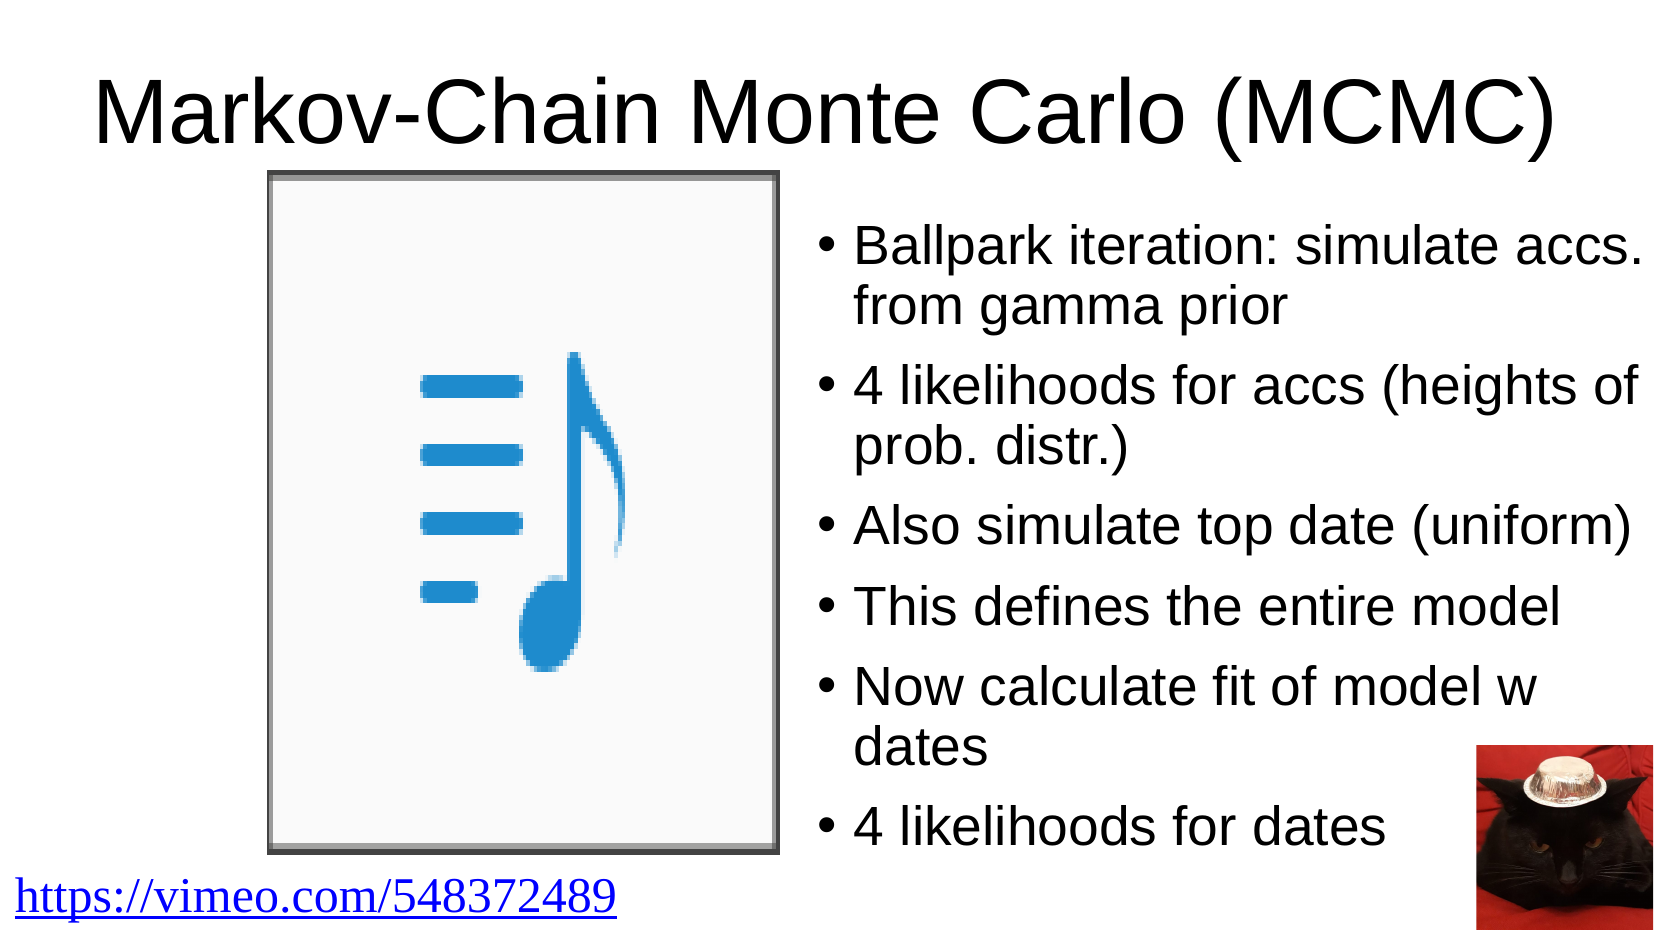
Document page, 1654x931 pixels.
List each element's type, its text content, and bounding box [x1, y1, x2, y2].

text_box Ballpark iteration: simulate accs. from gamma prior 4 likelihoods for accs (heights of prob. distr.) Also simulate top date (uniform) This defines the entire model Now calculate fit of model w dates 4 likelihoods for dates [816, 217, 1653, 713]
picture [1476, 745, 1654, 930]
text_box Markov-Chain Monte Carlo (MCMC) [82, 37, 1570, 192]
text_box https://vimeo.com/548372489 [0, 855, 680, 931]
text_box [265, 169, 781, 856]
